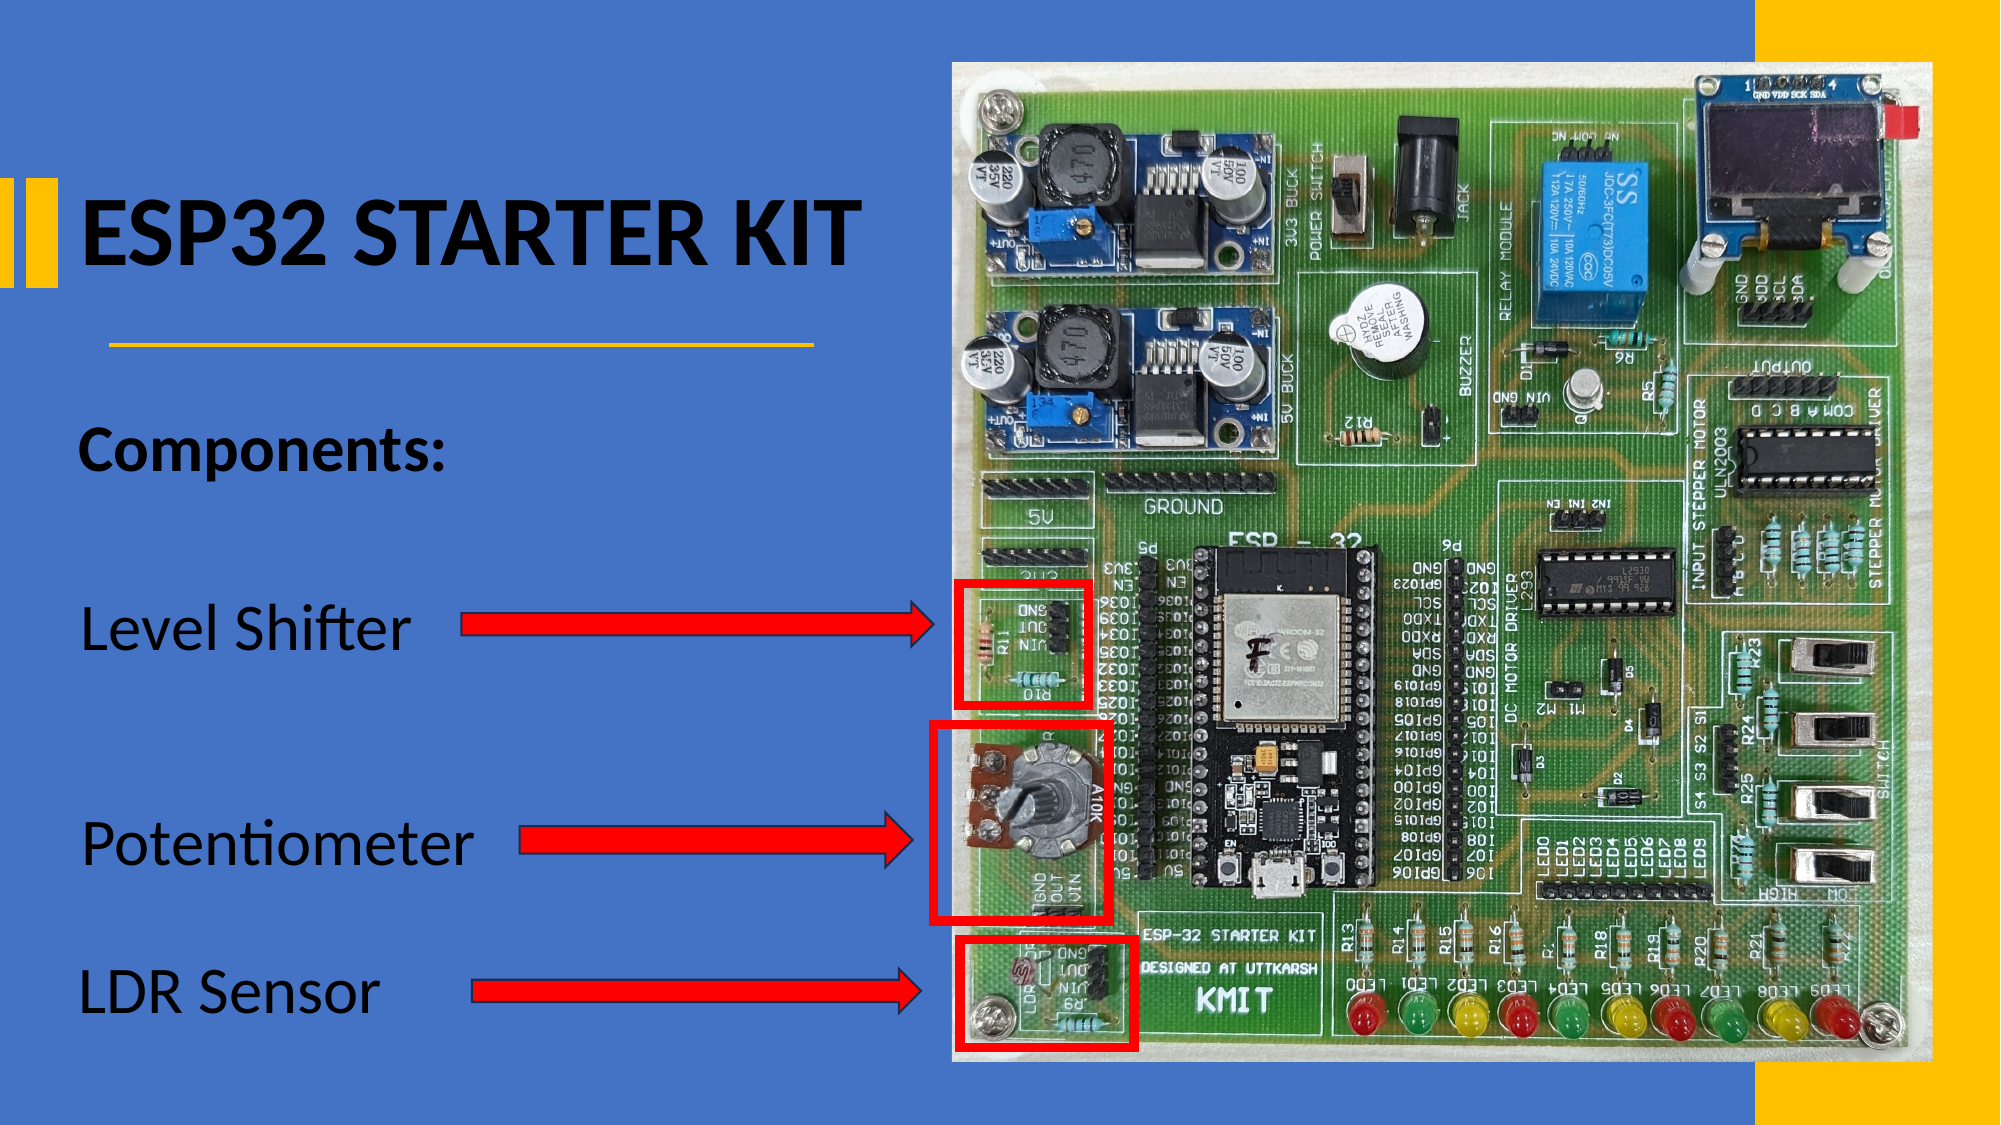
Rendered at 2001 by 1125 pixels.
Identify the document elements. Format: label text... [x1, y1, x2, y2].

title ESP32 STARTER KIT [65, 140, 889, 326]
picture [951, 729, 1104, 916]
text_box Components: [63, 397, 885, 494]
picture [951, 62, 1933, 1062]
text_box [0, 0, 2000, 1125]
text_box Potentiometer [66, 791, 513, 887]
text_box Level Shifter [65, 576, 443, 673]
text_box LDR Sensor [63, 939, 729, 1035]
